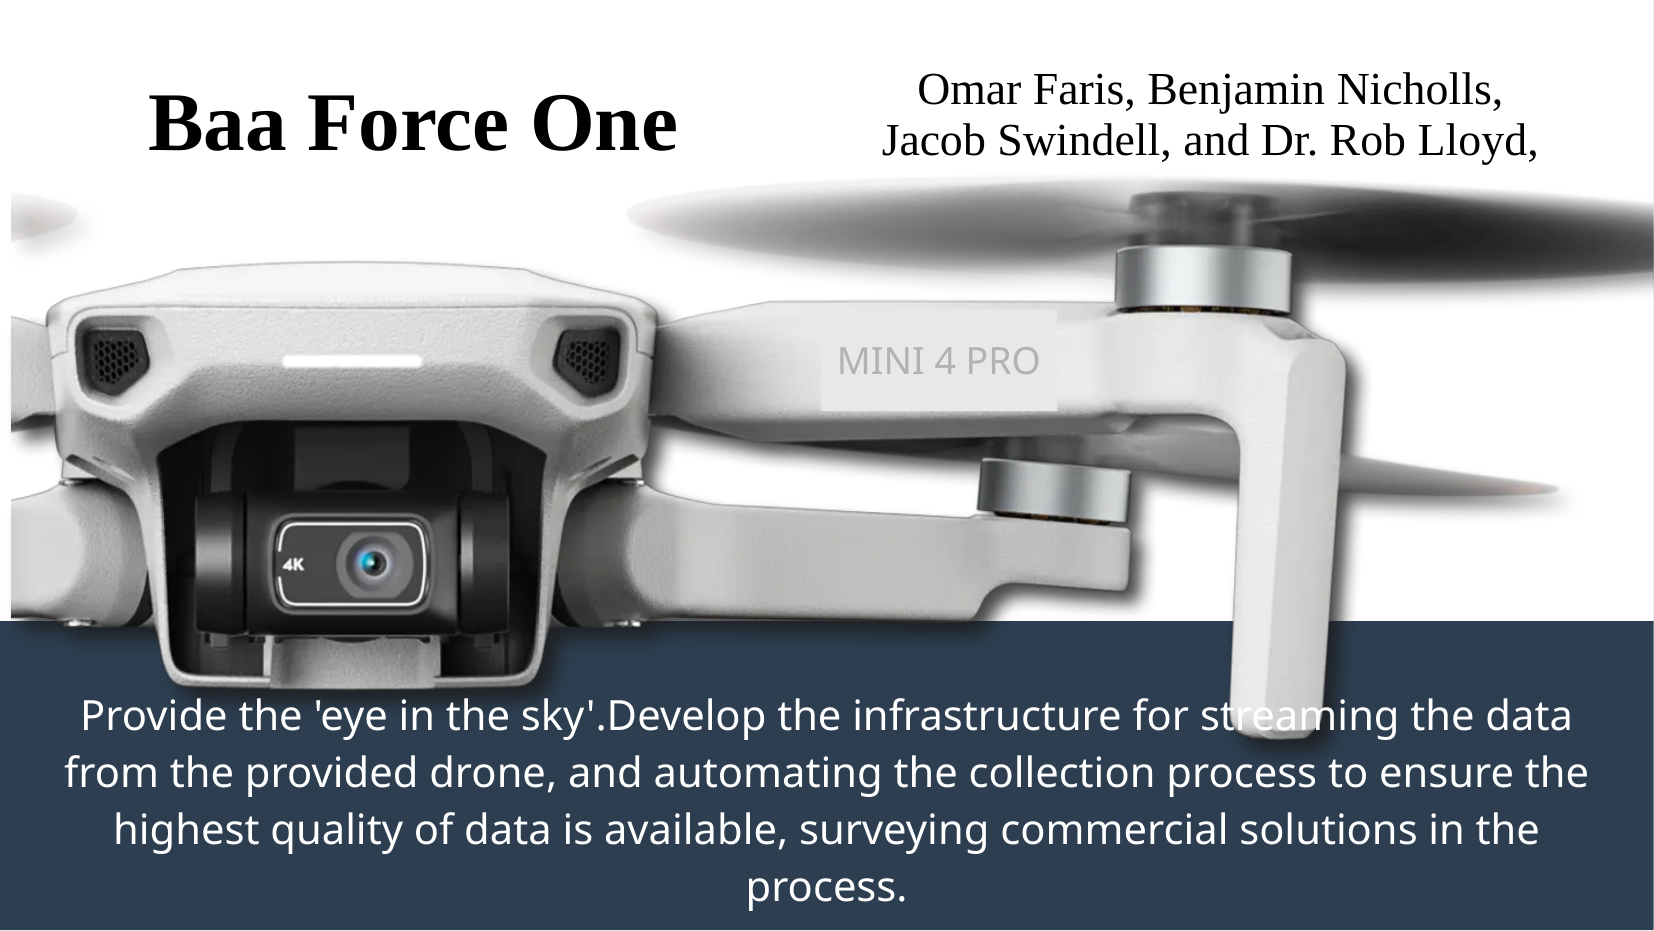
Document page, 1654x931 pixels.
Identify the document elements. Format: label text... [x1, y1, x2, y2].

subtitle Omar Faris, Benjamin Nicholls, Jacob Swindell, and Dr. Rob Lloyd, [442, 0, 1654, 237]
text_box MINI 4 PRO [820, 309, 1058, 412]
picture [11, 168, 1654, 931]
title Baa Force One [0, 29, 442, 168]
text_box Provide the 'eye in the sky'.Develop the infrastructure for streaming the data from the provided drone, and automating the collection process to ensure the highest quality of data is available, surveying commercial solutions in the process. [59, 677, 1595, 922]
